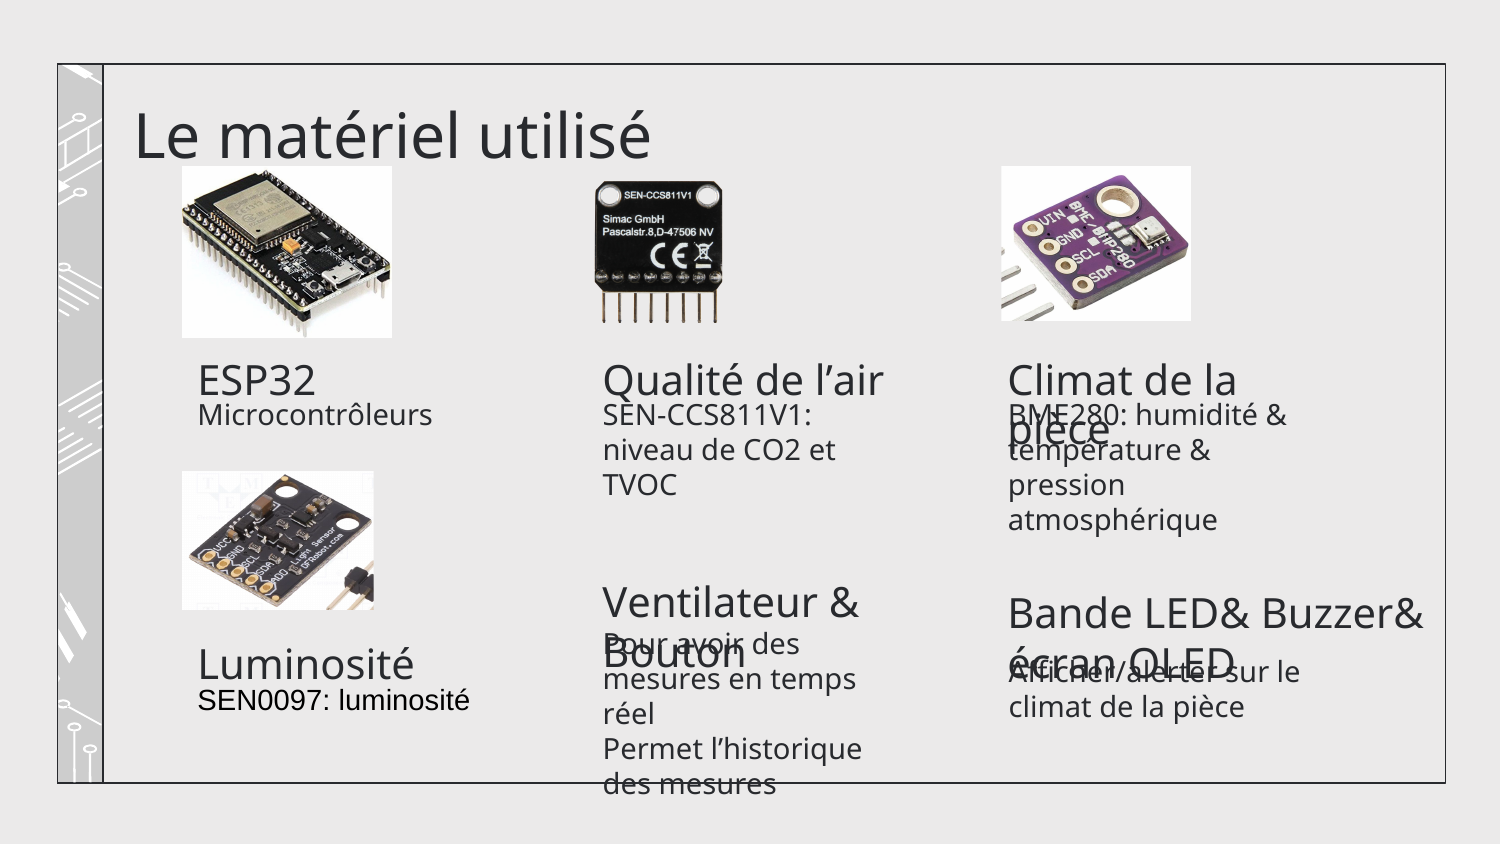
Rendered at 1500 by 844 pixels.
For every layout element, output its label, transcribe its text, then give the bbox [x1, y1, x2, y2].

subtitle BME280: humidité & température & pression atmosphérique [992, 401, 1349, 461]
subtitle Pour avoir des mesures en temps réel Permet l’historique des mesures [587, 624, 912, 691]
subtitle ESP32 [182, 338, 507, 401]
picture [587, 181, 730, 323]
subtitle Microcontrôleurs [182, 401, 507, 461]
subtitle Bande LED& Buzzer& écran OLED [992, 571, 1470, 634]
subtitle SEN0097: luminosité [182, 686, 507, 746]
title Le matériel utilisé [118, 80, 1382, 175]
subtitle Qualité de l’air [587, 338, 912, 401]
picture [1001, 166, 1193, 321]
picture [182, 471, 374, 610]
subtitle SEN-CCS811V1: niveau de CO2 et TVOC [587, 401, 912, 461]
picture [182, 166, 392, 338]
subtitle Luminosité [182, 623, 507, 686]
subtitle Afficher/alerter sur le climat de la pièce [993, 637, 1318, 718]
subtitle Ventilateur & Bouton [587, 561, 935, 624]
subtitle Climat de la pièce [992, 338, 1367, 401]
